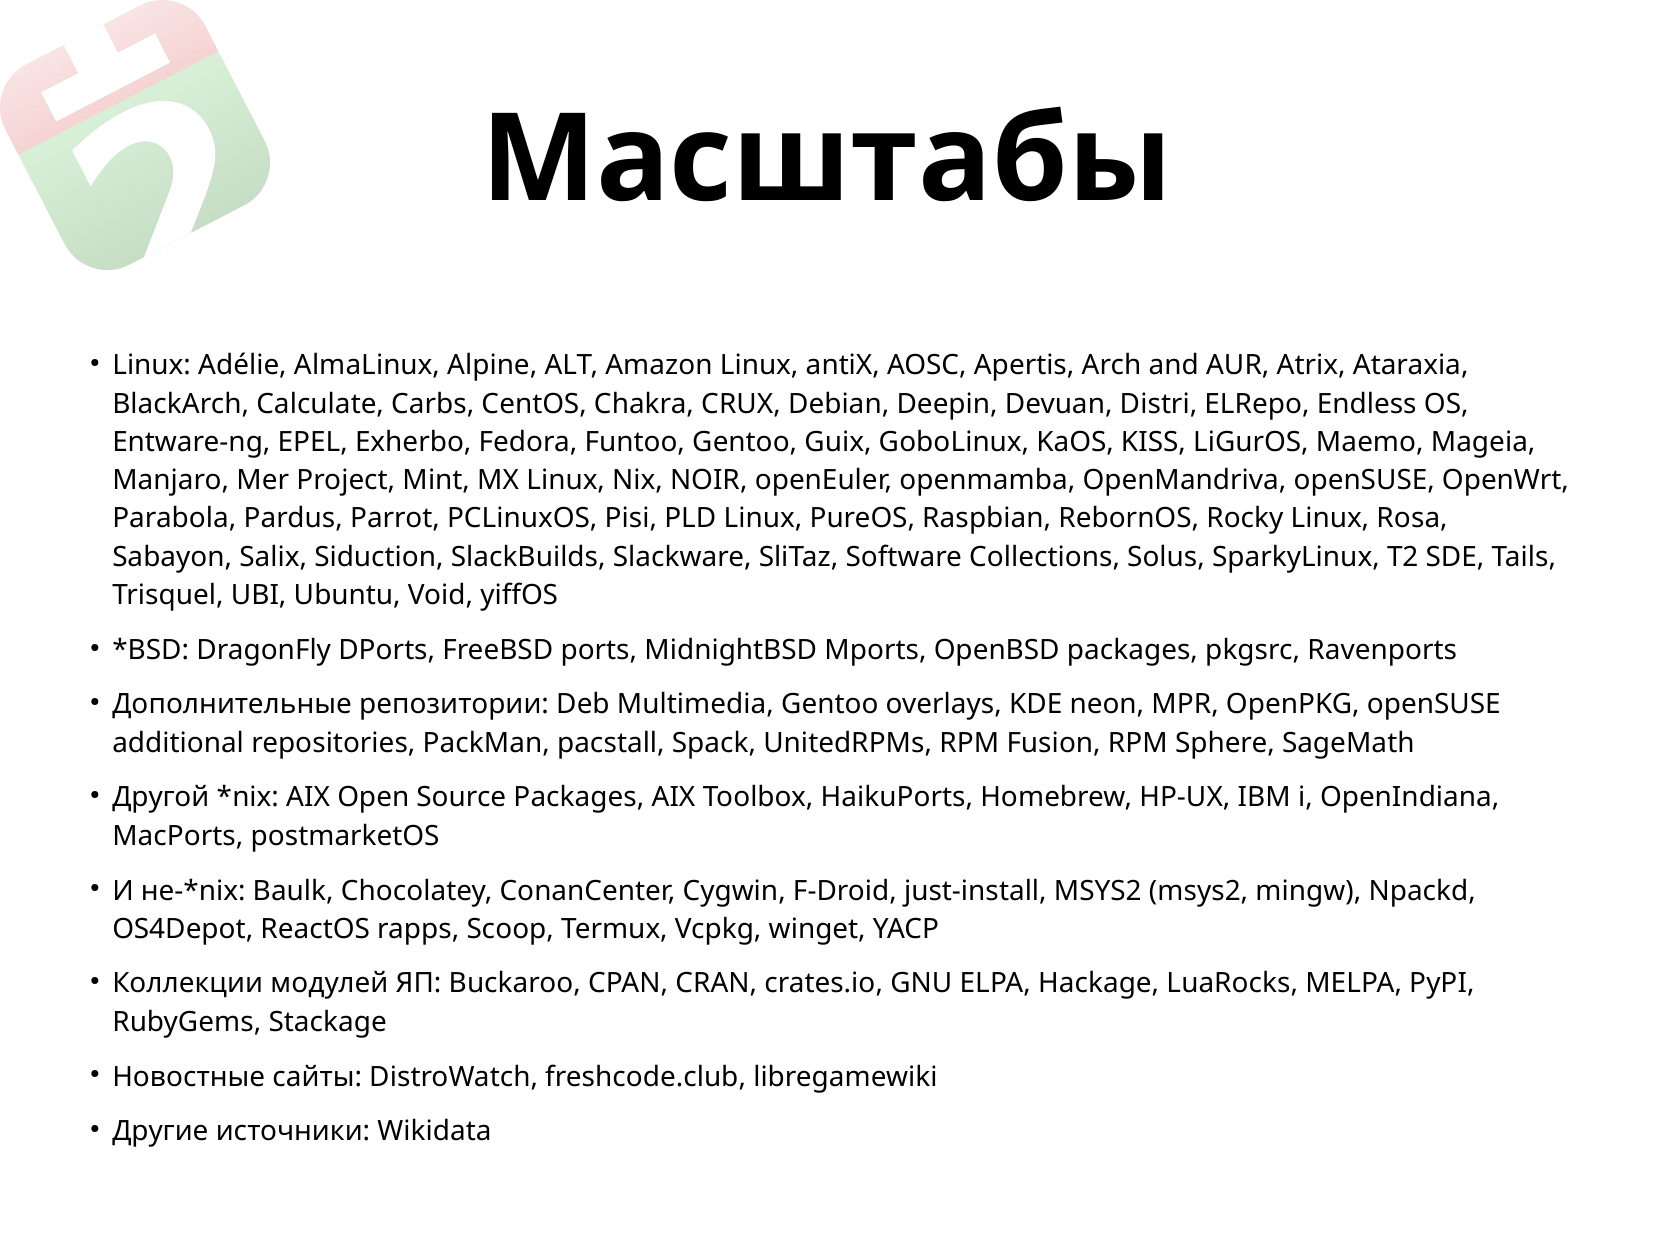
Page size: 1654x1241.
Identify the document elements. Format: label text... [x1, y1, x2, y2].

title Масштабы [82, 49, 1571, 257]
list Linux: Adélie, AlmaLinux, Alpine, ALT, Amazon Linux, antiX, AOSC, Apertis, Arch and AUR, Atrix, Ataraxia, BlackArch, Calculate, Carbs, CentOS, Chakra, CRUX, Debian, Deepin, Devuan, Distri, ELRepo, Endless OS, Entware-ng, EPEL, Exherbo, Fedora, Funtoo, Gentoo, Guix, GoboLinux, KaOS, KISS, LiGurOS, Maemo, Mageia, Manjaro, Mer Project, Mint, MX Linux, Nix, NOIR, openEuler, openmamba, OpenMandriva, openSUSE, OpenWrt, Parabola, Pardus, Parrot, PCLinuxOS, Pisi, PLD Linux, PureOS, Raspbian, RebornOS, Rocky Linux, Rosa, Sabayon, Salix, Siduction, SlackBuilds, Slackware, SliTaz, Software Collections, Solus, SparkyLinux, T2 SDE, Tails, Trisquel, UBI, Ubuntu, Void, yiffOS *BSD: DragonFly DPorts, FreeBSD ports, MidnightBSD Mports, OpenBSD packages, pkgsrc, Ravenports Дополнительные репозитории: Deb Multimedia, Gentoo overlays, KDE neon, MPR, OpenPKG, openSUSE additional repositories, PackMan, pacstall, Spack, UnitedRPMs, RPM Fusion, RPM Sphere, SageMath Другой *nix: AIX Open Source Packages, AIX Toolbox, HaikuPorts, Homebrew, HP-UX, IBM i, OpenIndiana, MacPorts, postmarketOS И не-*nix: Baulk, Chocolatey, ConanCenter, Cygwin, F-Droid, just-install, MSYS2 (msys2, mingw), Npackd, OS4Depot, ReactOS rapps, Scoop, Termux, Vcpkg, winget, YACP Коллекции модулей ЯП: Buckaroo, CPAN, CRAN, crates.io, GNU ELPA, Hackage, LuaRocks, MELPA, PyPI, RubyGems, Stackage Новостные сайты: DistroWatch, freshcode.club, libregamewiki Другие источники: Wikidata [82, 290, 1571, 1155]
